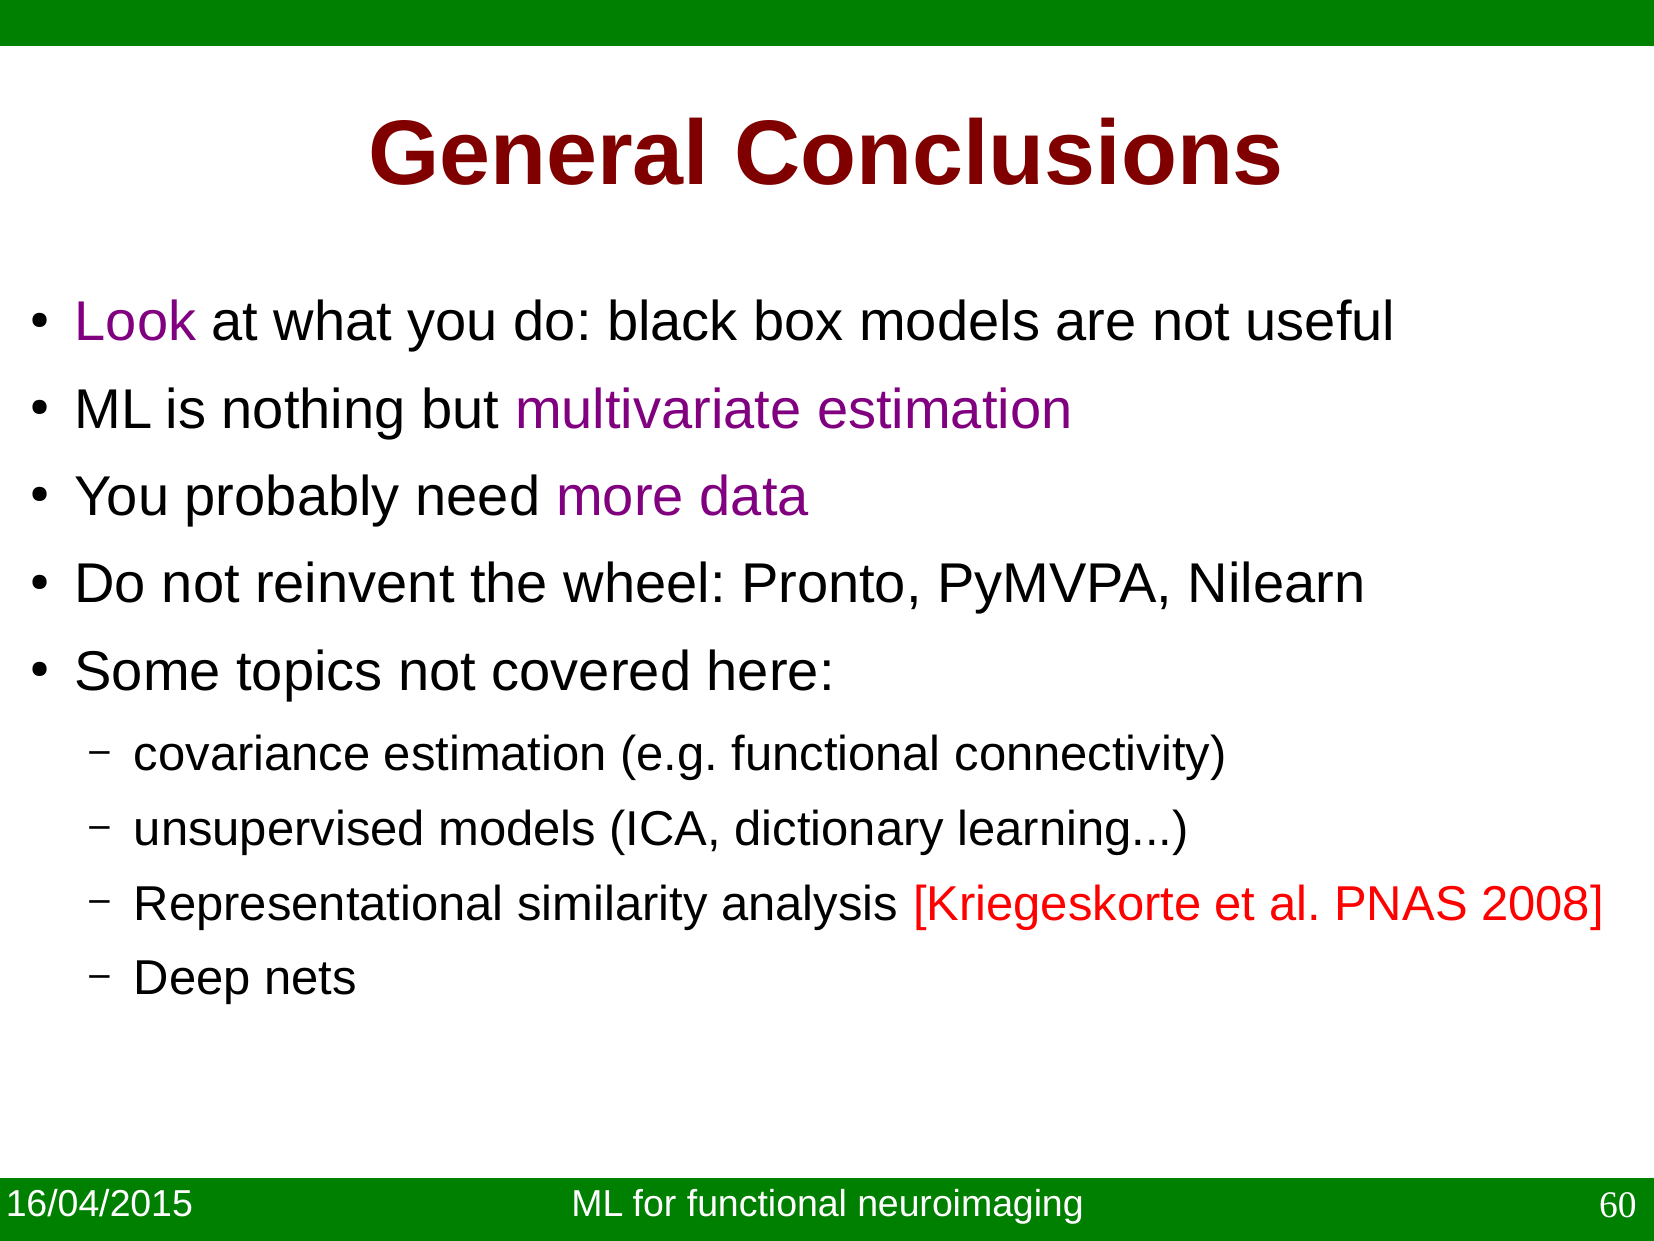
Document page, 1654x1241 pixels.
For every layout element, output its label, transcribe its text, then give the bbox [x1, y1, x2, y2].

title General Conclusions [82, 49, 1571, 257]
list Look at what you do: black box models are not useful ML is nothing but multivariate estimation You probably need more data Do not reinvent the wheel: Pronto, PyMVPA, Nilearn Some topics not covered here: covariance estimation (e.g. functional connectivity) unsupervised models (ICA, dictionary learning...) Representational similarity analysis [Kriegeskorte et al. PNAS 2008] Deep nets [15, 290, 1636, 1010]
